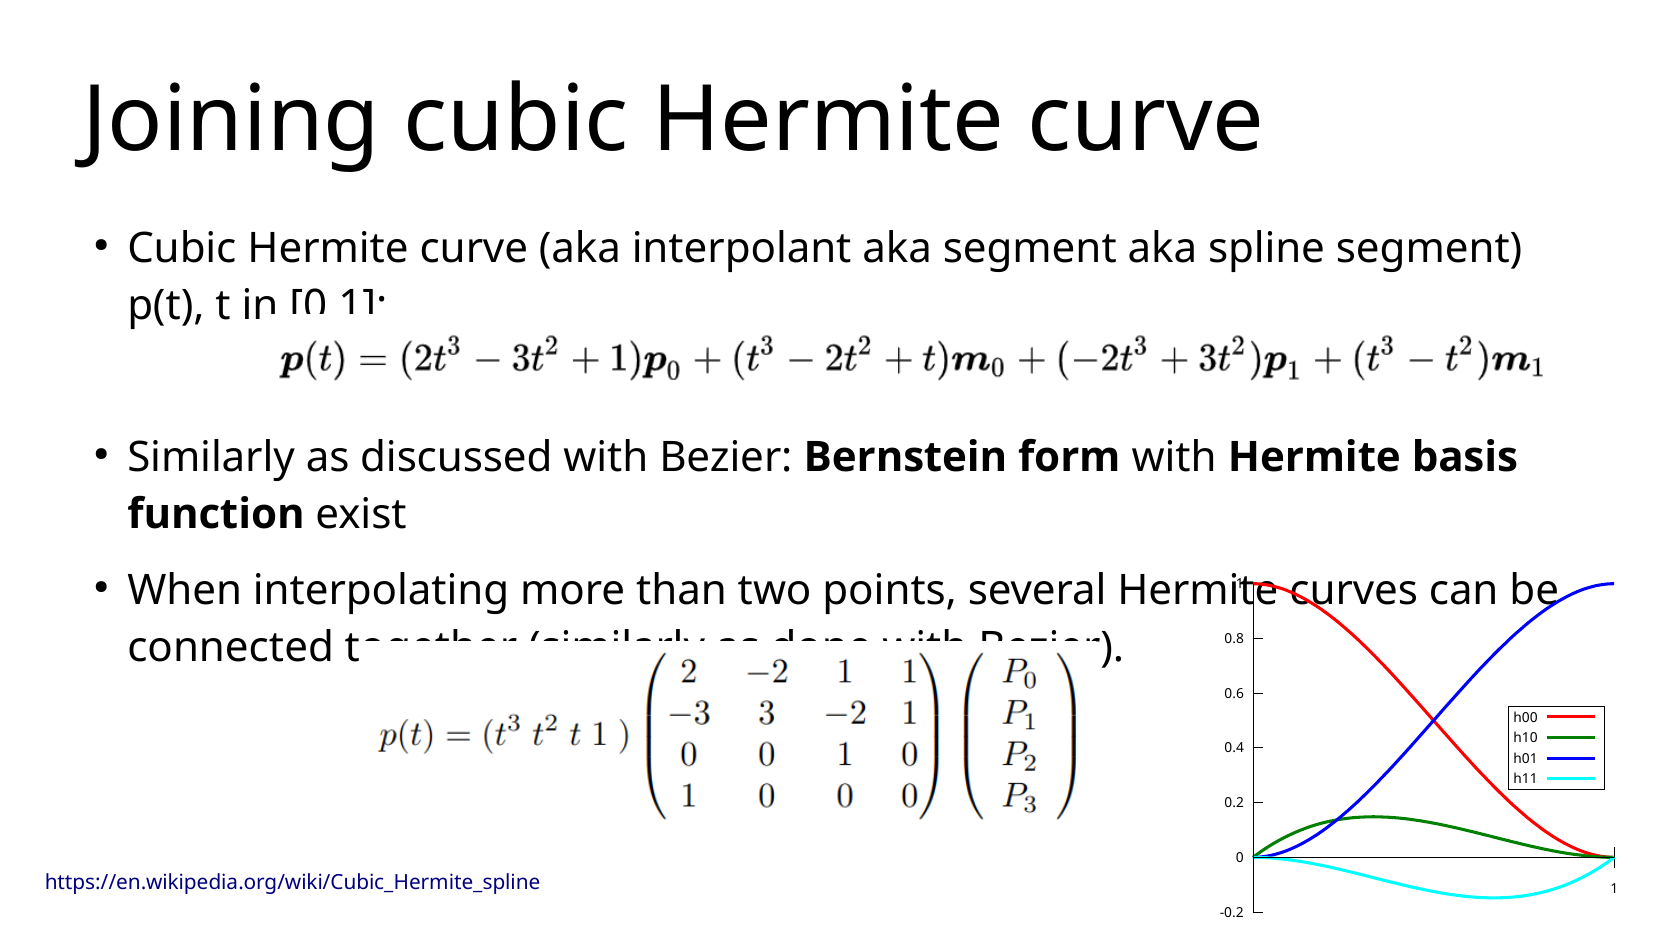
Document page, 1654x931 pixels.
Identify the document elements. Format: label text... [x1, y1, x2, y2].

picture [1185, 564, 1644, 931]
title Joining cubic Hermite curve [82, 37, 1571, 193]
picture [266, 314, 1546, 407]
list Cubic Hermite curve (aka interpolant aka segment aka spline segment) p(t), t in [0,1]: Similarly as discussed with Bezier: Bernstein form with Hermite basis function exist When interpolating more than two points, several Hermite curves can be connected together (similarly as done with Bezier). [82, 217, 1571, 676]
picture [360, 641, 1096, 830]
text_box https://en.wikipedia.org/wiki/Cubic_Hermite_spline [30, 859, 1156, 901]
